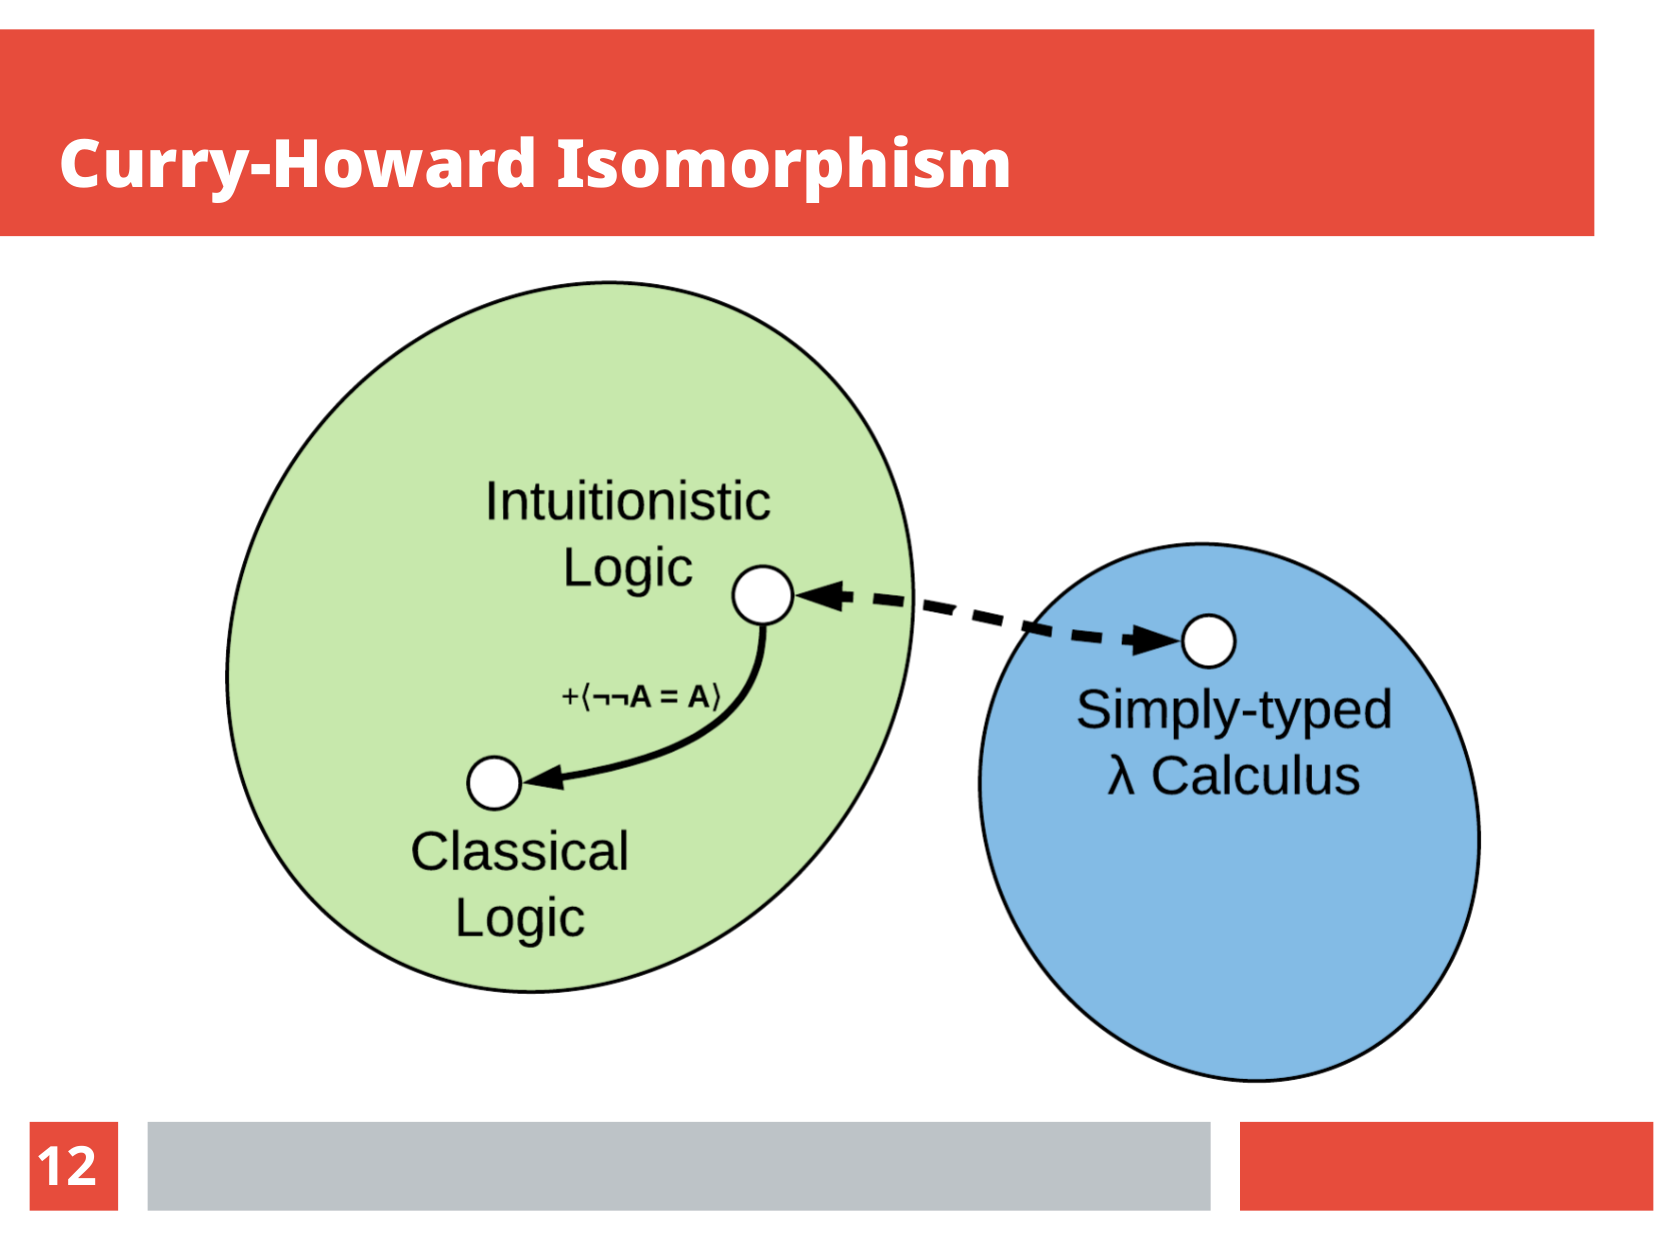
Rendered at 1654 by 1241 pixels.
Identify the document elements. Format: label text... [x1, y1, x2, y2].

picture [2, 60, 1654, 1241]
text_box 12 [20, 1119, 254, 1210]
